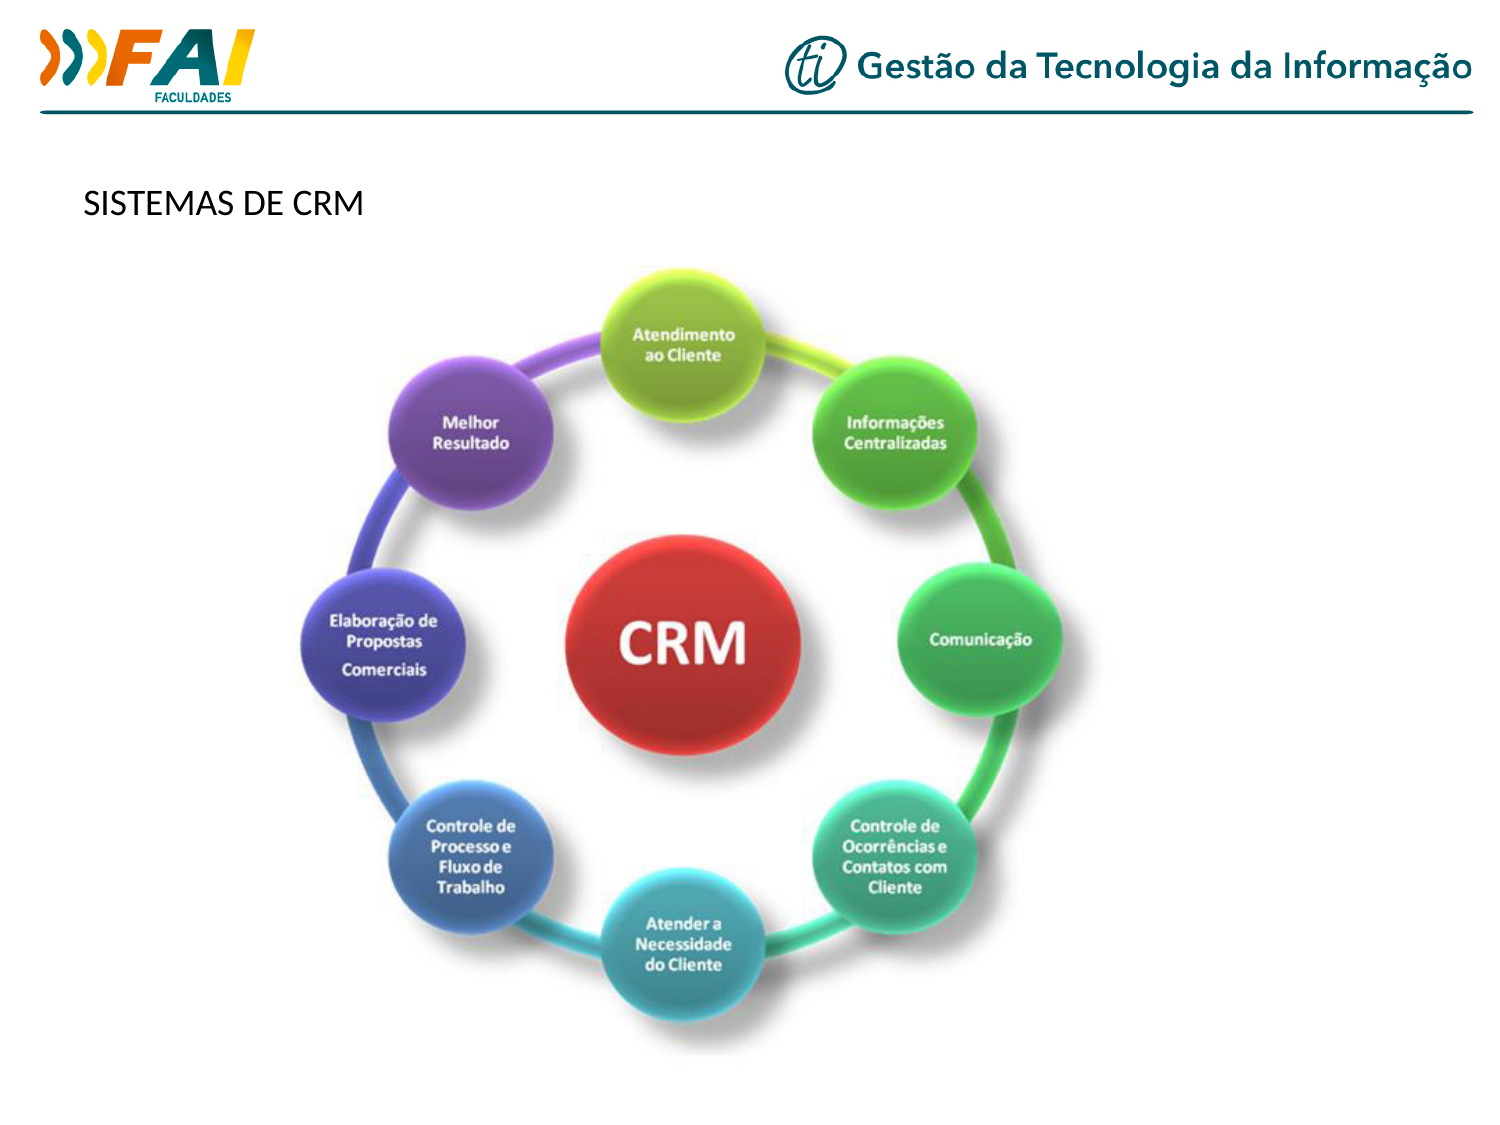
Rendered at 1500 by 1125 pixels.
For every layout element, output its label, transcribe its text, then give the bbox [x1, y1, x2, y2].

title SISTEMAS DE CRM [83, 148, 1359, 264]
picture [0, 0, 1500, 1125]
